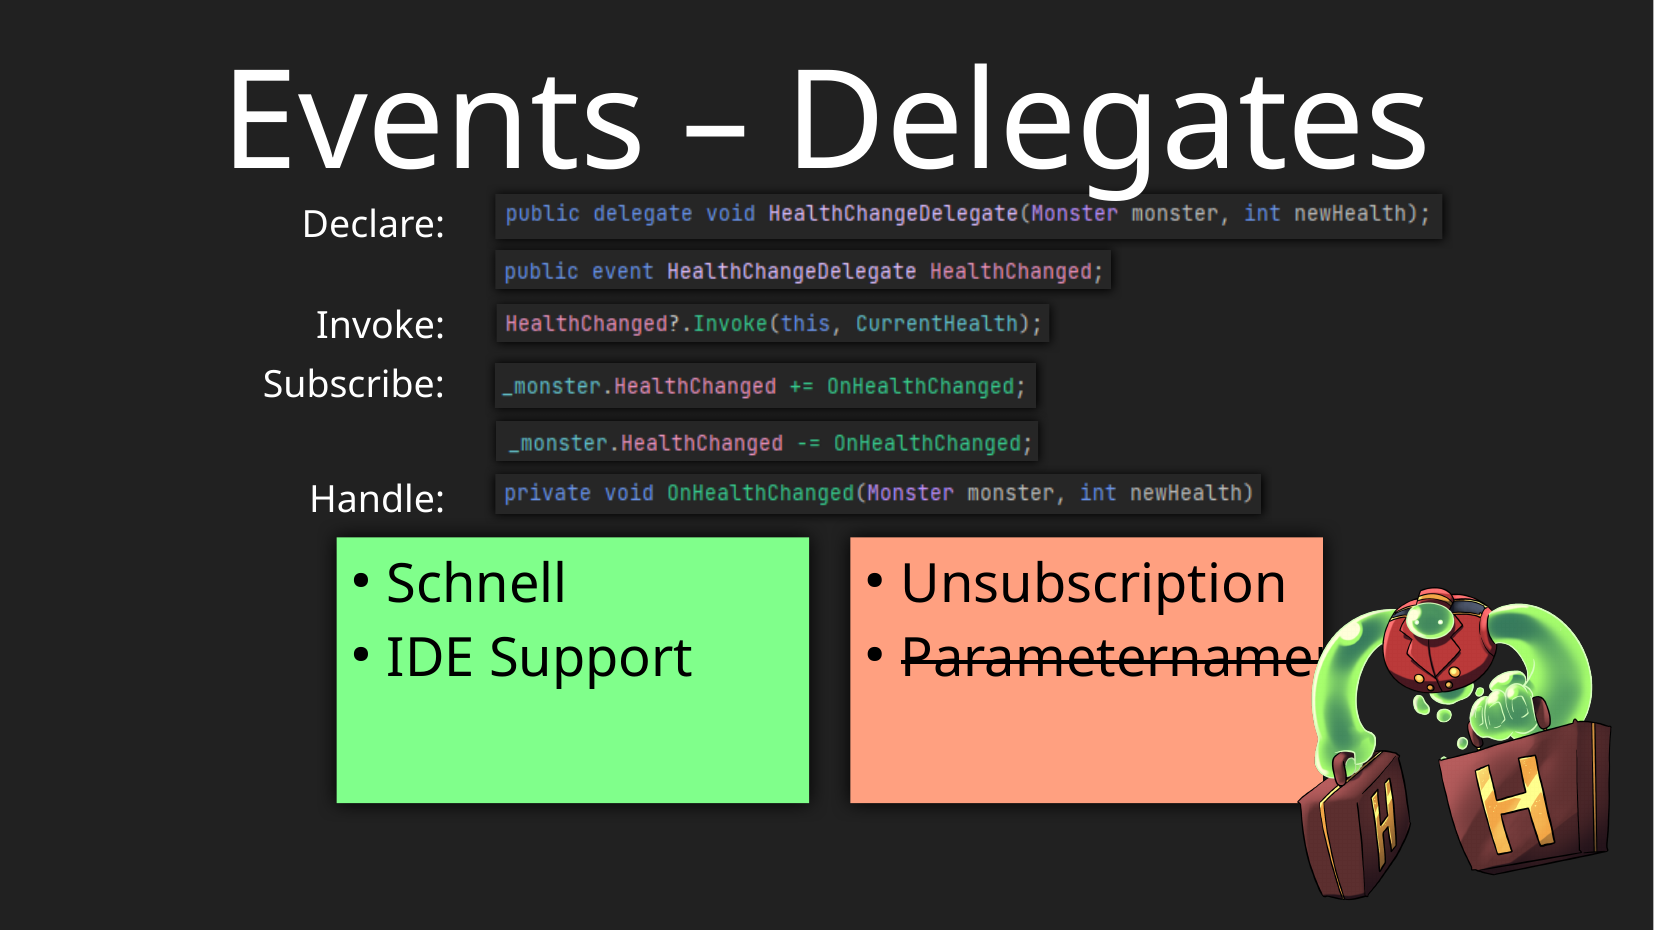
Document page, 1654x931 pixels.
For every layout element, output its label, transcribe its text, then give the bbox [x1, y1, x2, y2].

picture [495, 194, 1443, 239]
picture [495, 474, 1261, 514]
text_box Unsubscription Parameternamen [850, 537, 1323, 804]
picture [495, 250, 1111, 289]
text_box Subscribe: [135, 349, 460, 409]
text_box Invoke: [135, 290, 460, 349]
title Events – Delegates [82, 35, 1571, 194]
picture [494, 363, 1036, 408]
picture [496, 421, 1039, 461]
text_box Schnell IDE Support [336, 537, 810, 804]
text_box Declare: [135, 190, 460, 250]
text_box Handle: [135, 464, 460, 524]
picture [1218, 541, 1654, 904]
picture [496, 304, 1050, 342]
